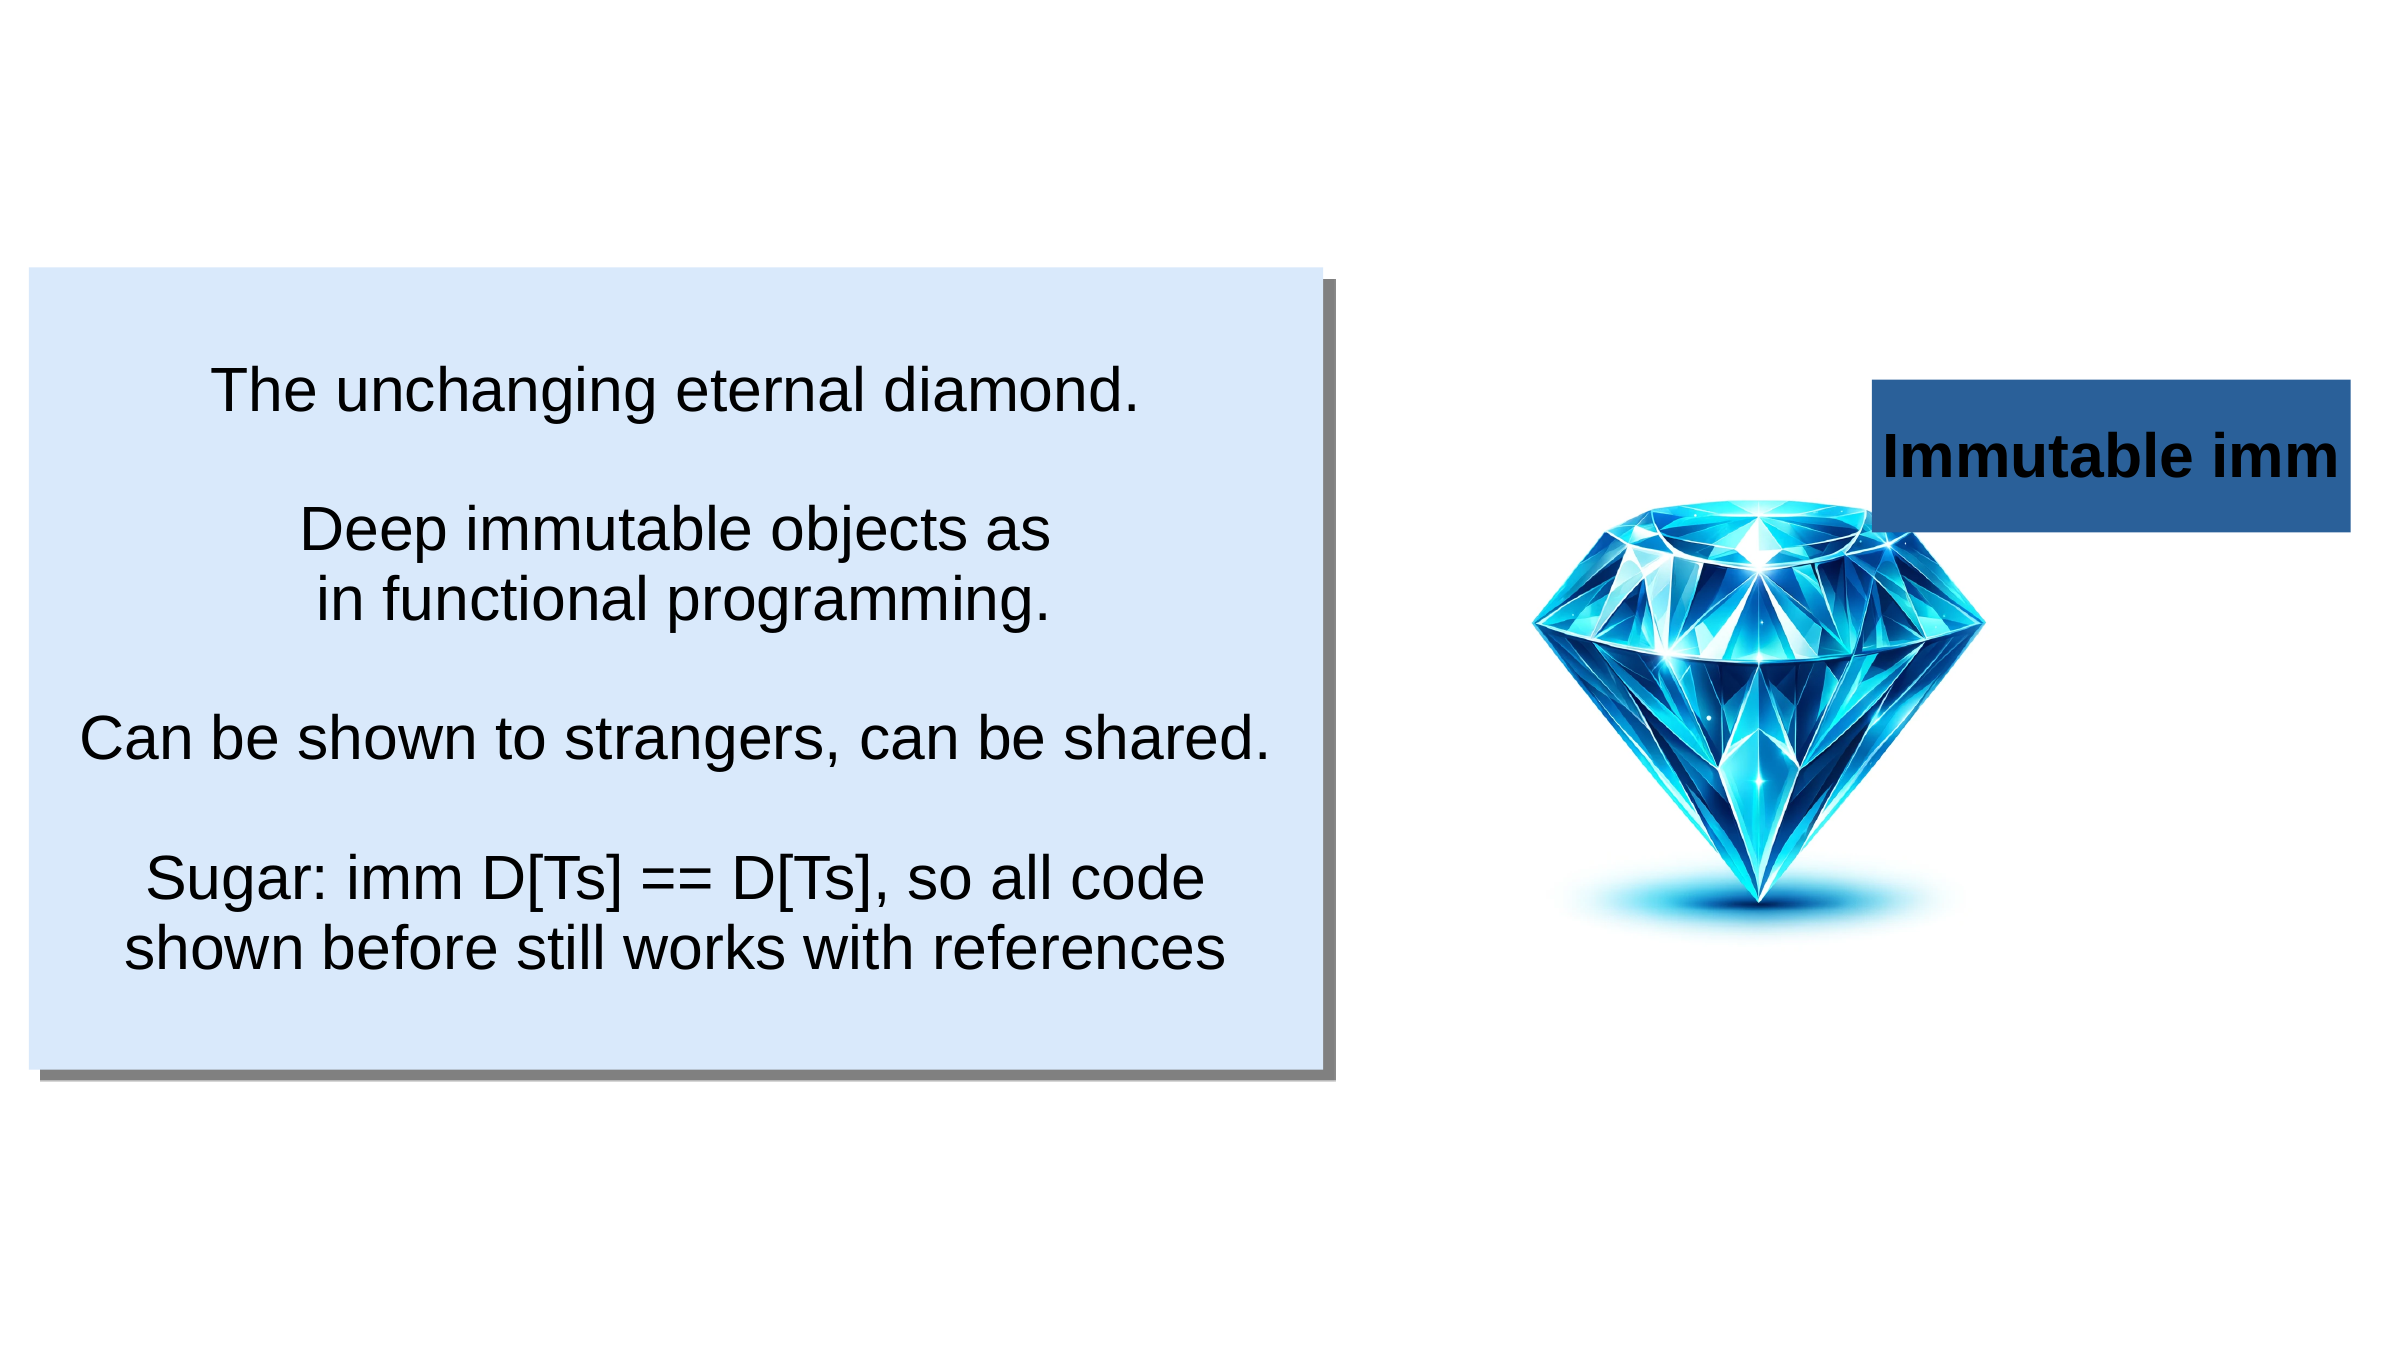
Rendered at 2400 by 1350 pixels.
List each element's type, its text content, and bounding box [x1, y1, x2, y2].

text_box The unchanging eternal diamond. Deep immutable objects as in functional programming. Can be shown to strangers, can be shared. Sugar: imm D[Ts] == D[Ts], so all code shown before still works with references [28, 267, 1324, 1070]
picture [1476, 429, 2033, 986]
text_box Immutable imm [1871, 379, 2351, 533]
